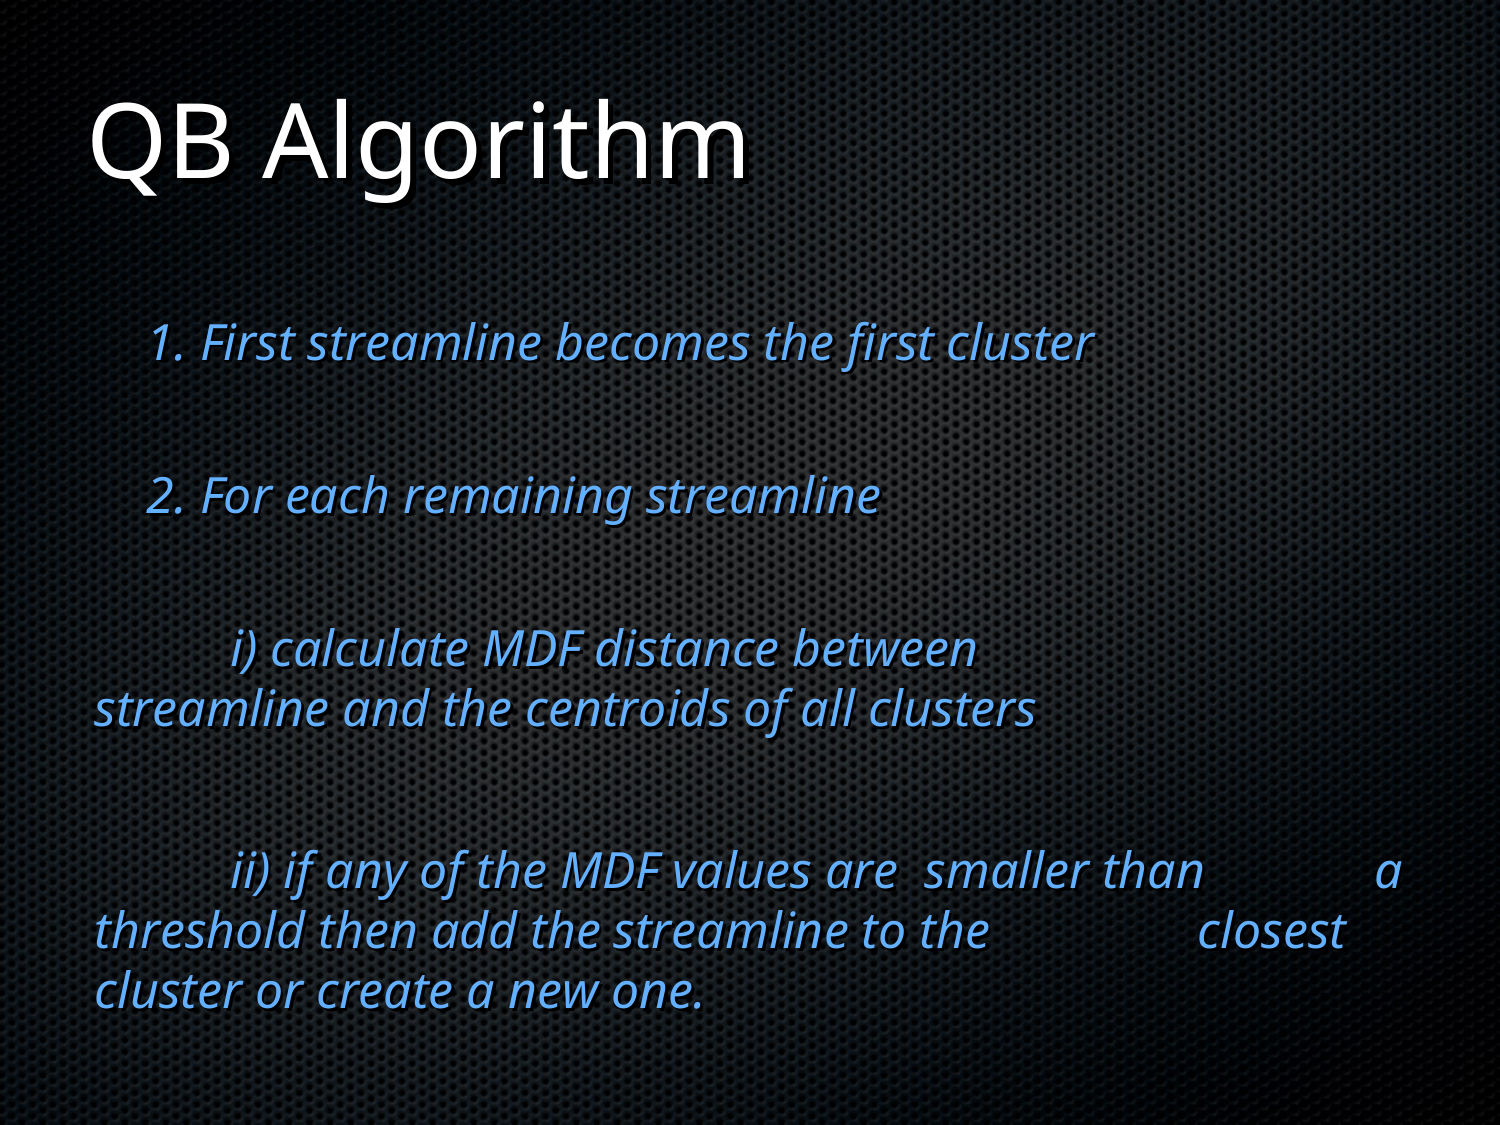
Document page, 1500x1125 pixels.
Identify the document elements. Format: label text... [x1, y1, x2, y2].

title QB Algorithm [77, 0, 804, 208]
picture [0, 0, 1500, 1125]
list 1. First streamline becomes the first cluster 2. For each remaining streamline i) calculate MDF distance between streamline and the centroids of all clusters ii) if any of the MDF values are smaller than a threshold then add the streamline to the closest cluster or create a new one. [86, 225, 1422, 1075]
text_box [47, 720, 940, 796]
